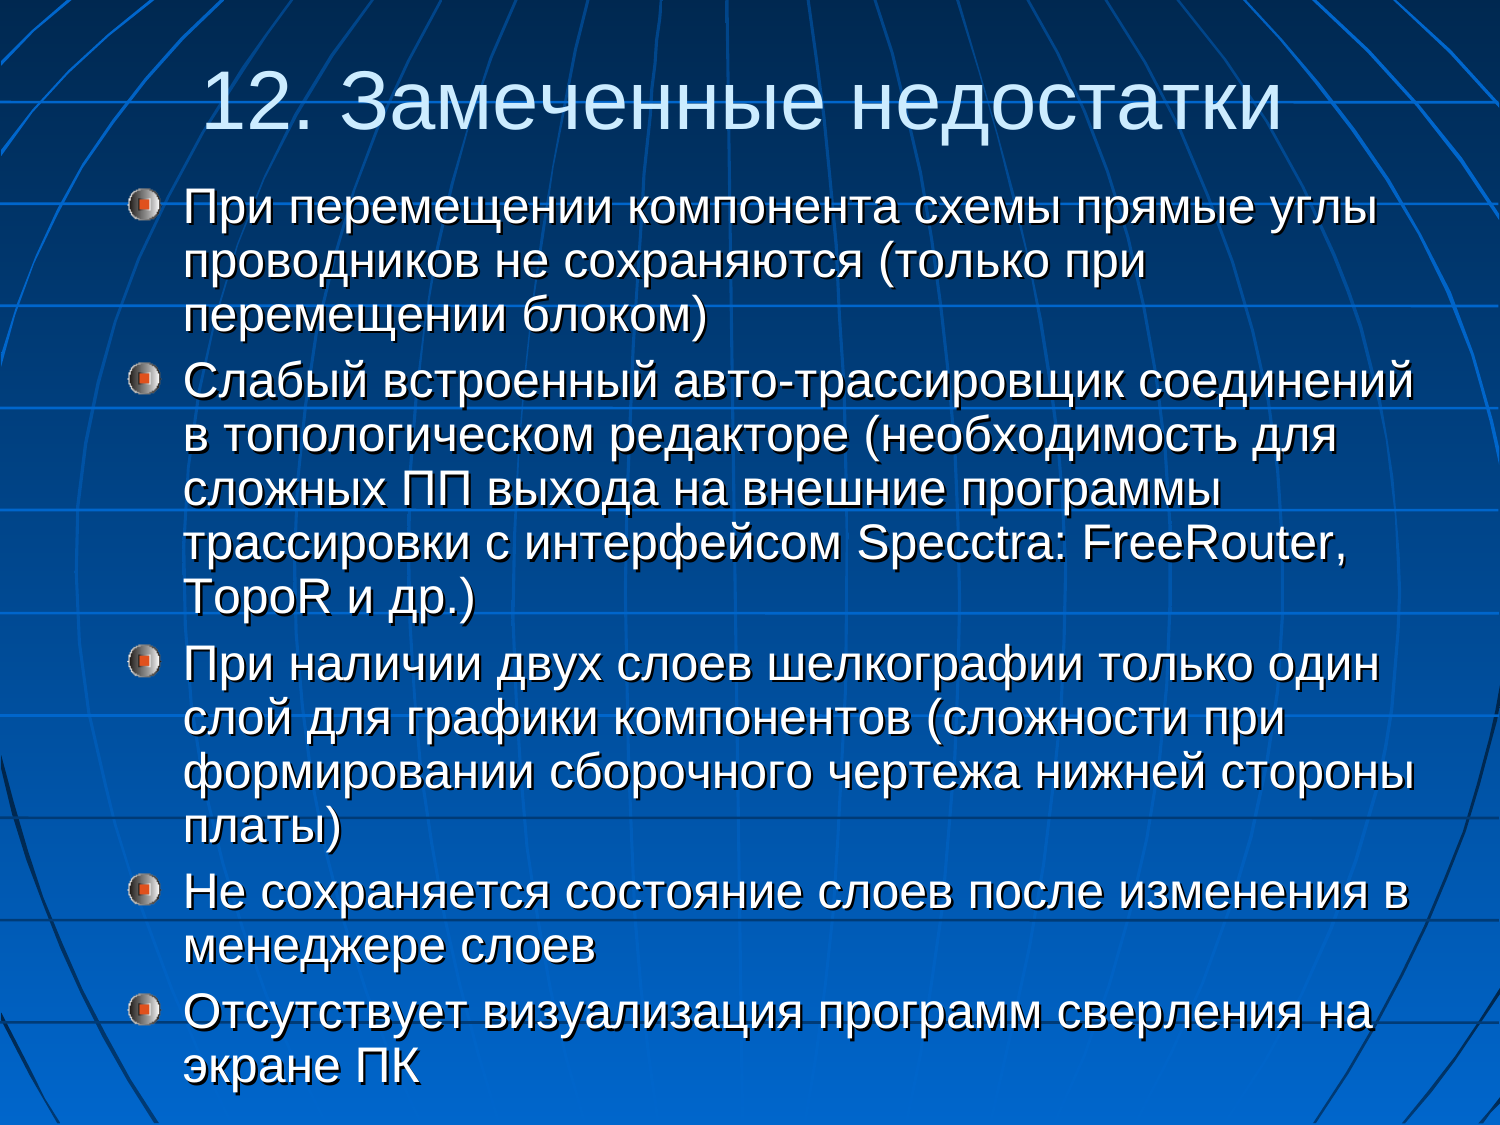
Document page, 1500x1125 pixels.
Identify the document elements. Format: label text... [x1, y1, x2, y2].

picture [126, 186, 163, 223]
picture [126, 991, 163, 1028]
text_box При перемещении компонента схемы прямые углы проводников не сохраняются (только при перемещении блоком) Слабый встроенный авто-трассировщик соединений в топологическом редакторе (необходимость для сложных ПП выхода на внешние программы трассировки с интерфейсом Specctra: FreeRouter, TopoR и др.) При наличии двух слоев шелкографии только один слой для графики компонентов (сложности при формировании сборочного чертежа нижней стороны платы) Не сохраняется состояние слоев после изменения в менеджере слоев Отсутствует визуализация программ сверления на экране ПК [112, 172, 1447, 1125]
picture [126, 871, 163, 908]
picture [126, 642, 163, 680]
text_box 12. Замеченные недостатки [67, 26, 1418, 160]
picture [126, 360, 163, 397]
